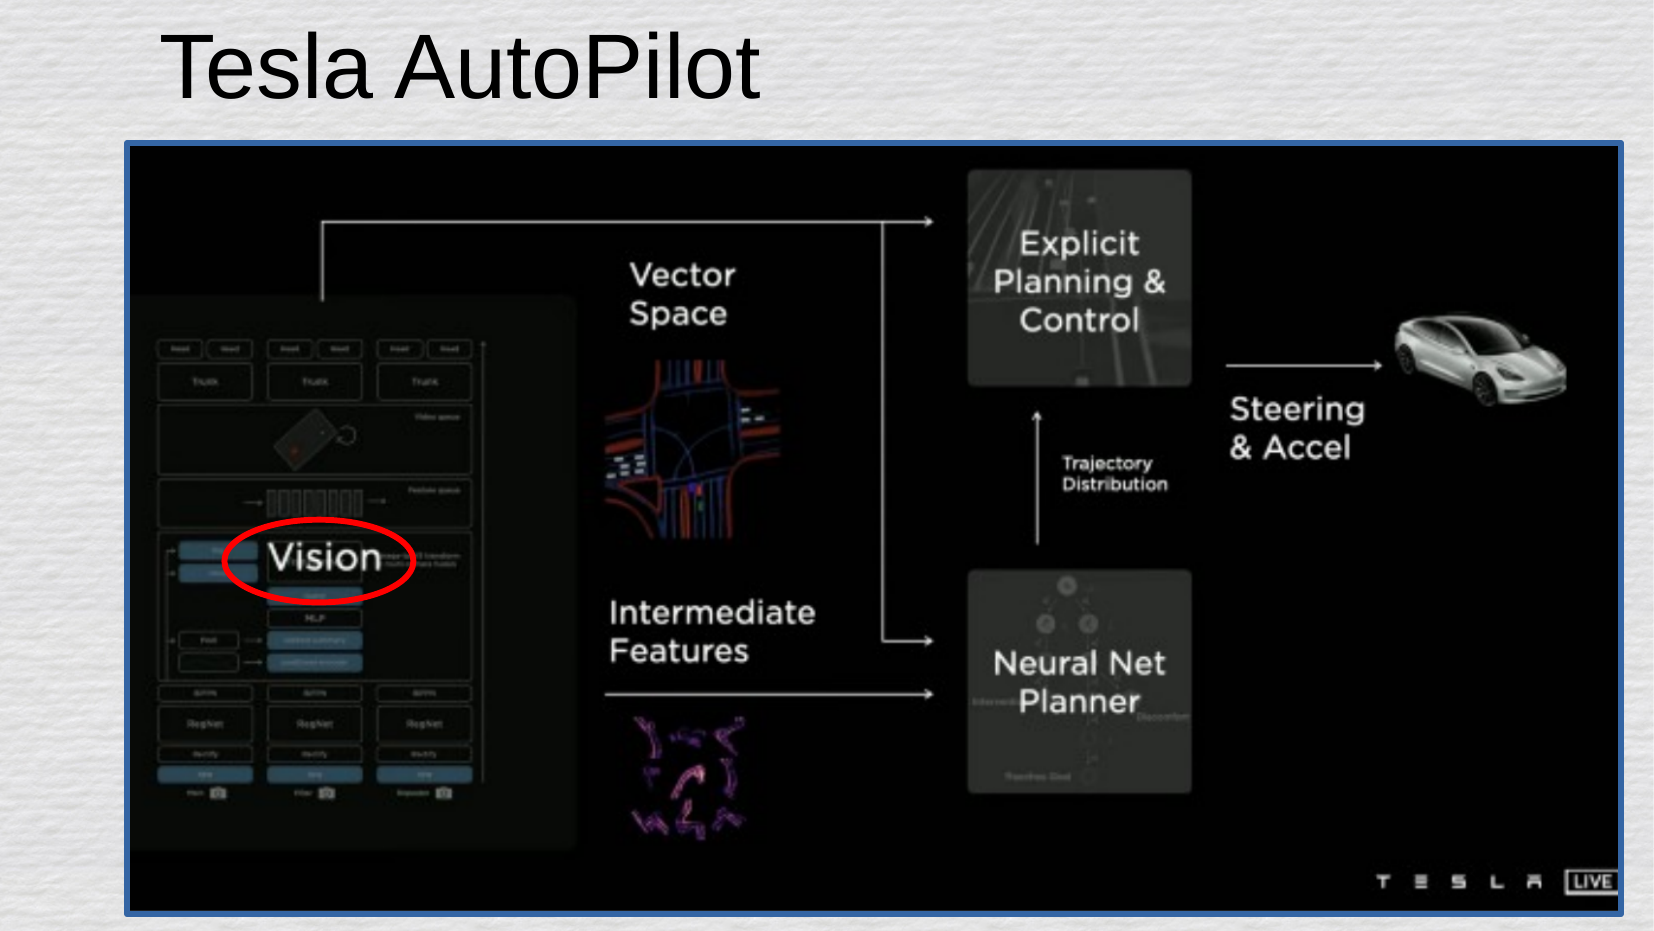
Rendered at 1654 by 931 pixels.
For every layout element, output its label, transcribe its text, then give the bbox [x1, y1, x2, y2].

picture [129, 145, 1619, 912]
title Tesla AutoPilot [0, 0, 981, 170]
picture [0, 0, 1654, 931]
